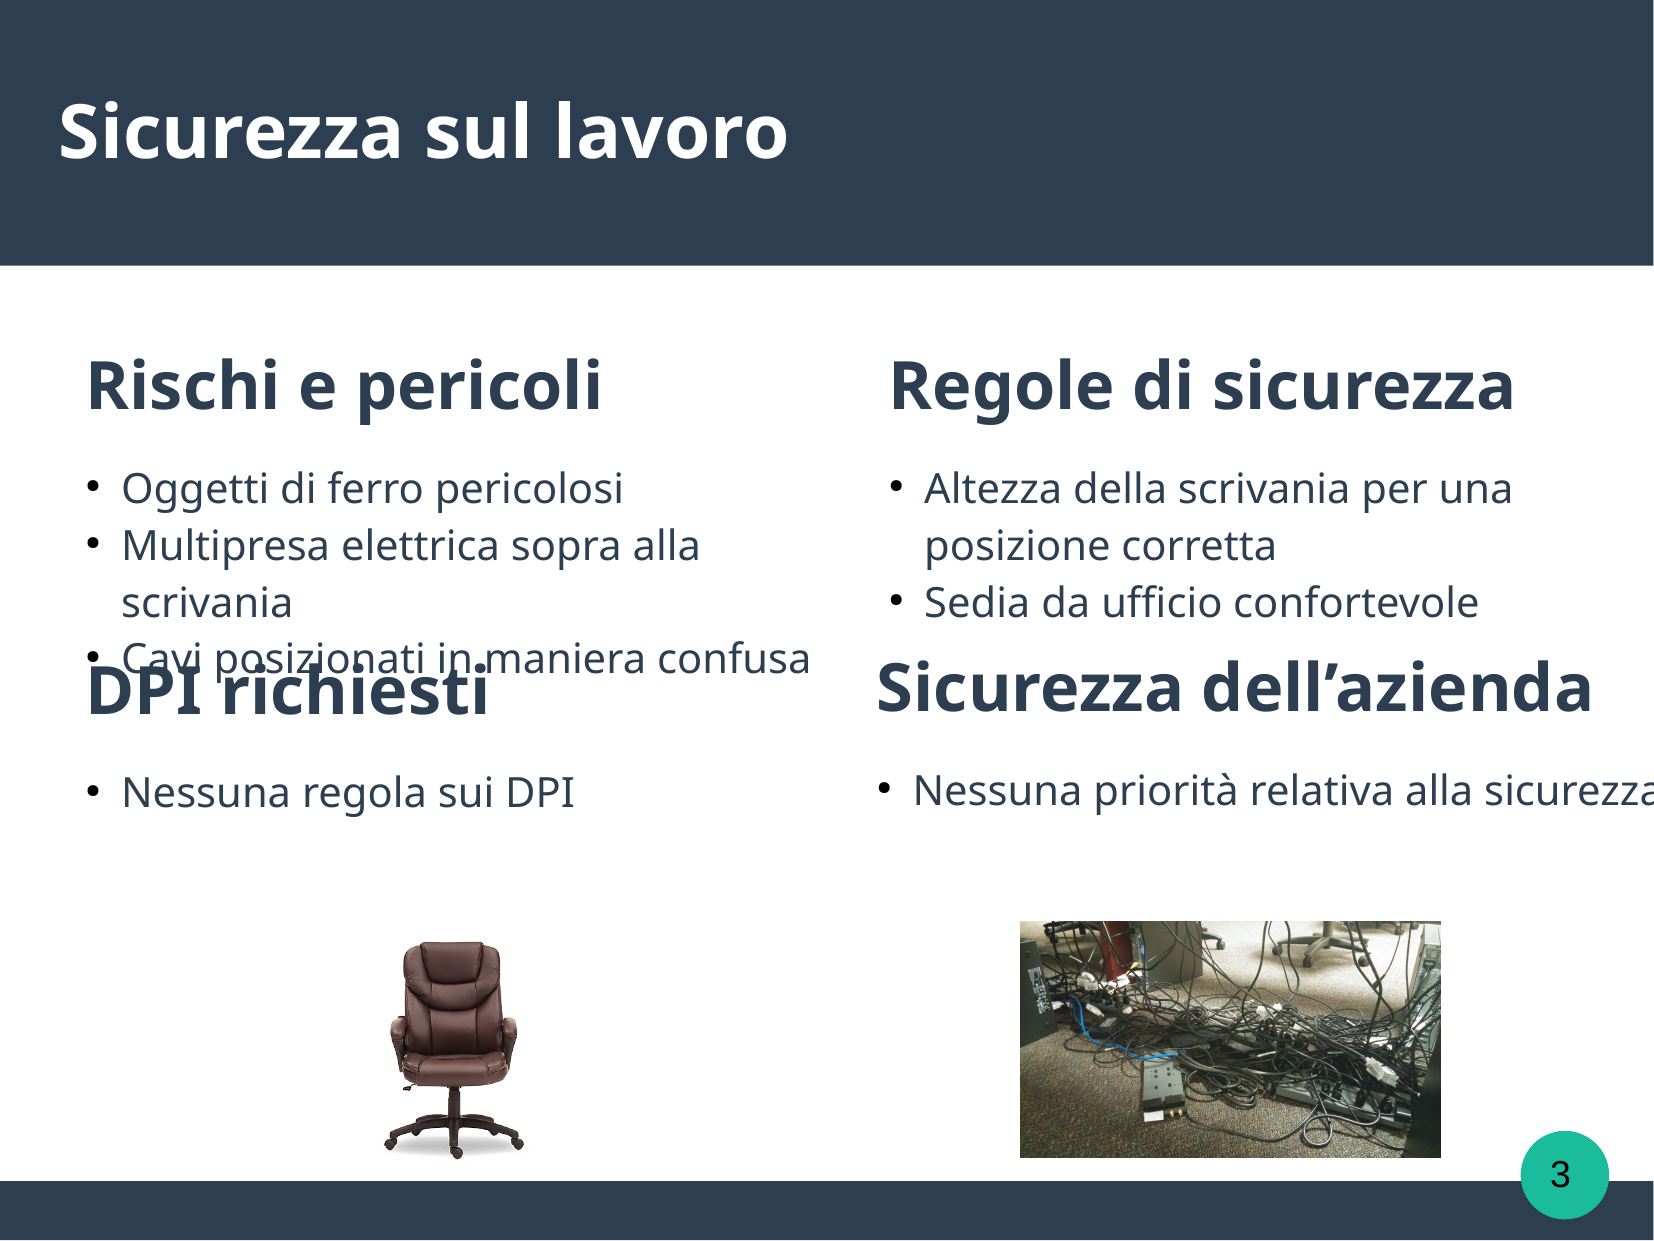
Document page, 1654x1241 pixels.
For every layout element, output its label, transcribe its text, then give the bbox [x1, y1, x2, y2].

text_box Regole di sicurezza Altezza della scrivania per una posizione corretta Sedia da ufficio confortevole [874, 330, 1560, 617]
picture [307, 936, 596, 1170]
text_box DPI richiesti Nessuna regola sui DPI [70, 635, 756, 819]
text_box Rischi e pericoli Oggetti di ferro pericolosi Multipresa elettrica sopra alla scrivania Cavi posizionati in maniera confusa [70, 330, 827, 669]
picture [1020, 921, 1441, 1158]
text_box Sicurezza dell’azienda Nessuna priorità relativa alla sicurezza [862, 633, 1654, 867]
text_box 3 [1535, 1145, 1654, 1203]
text_box Sicurezza sul lavoro [58, 49, 1595, 207]
